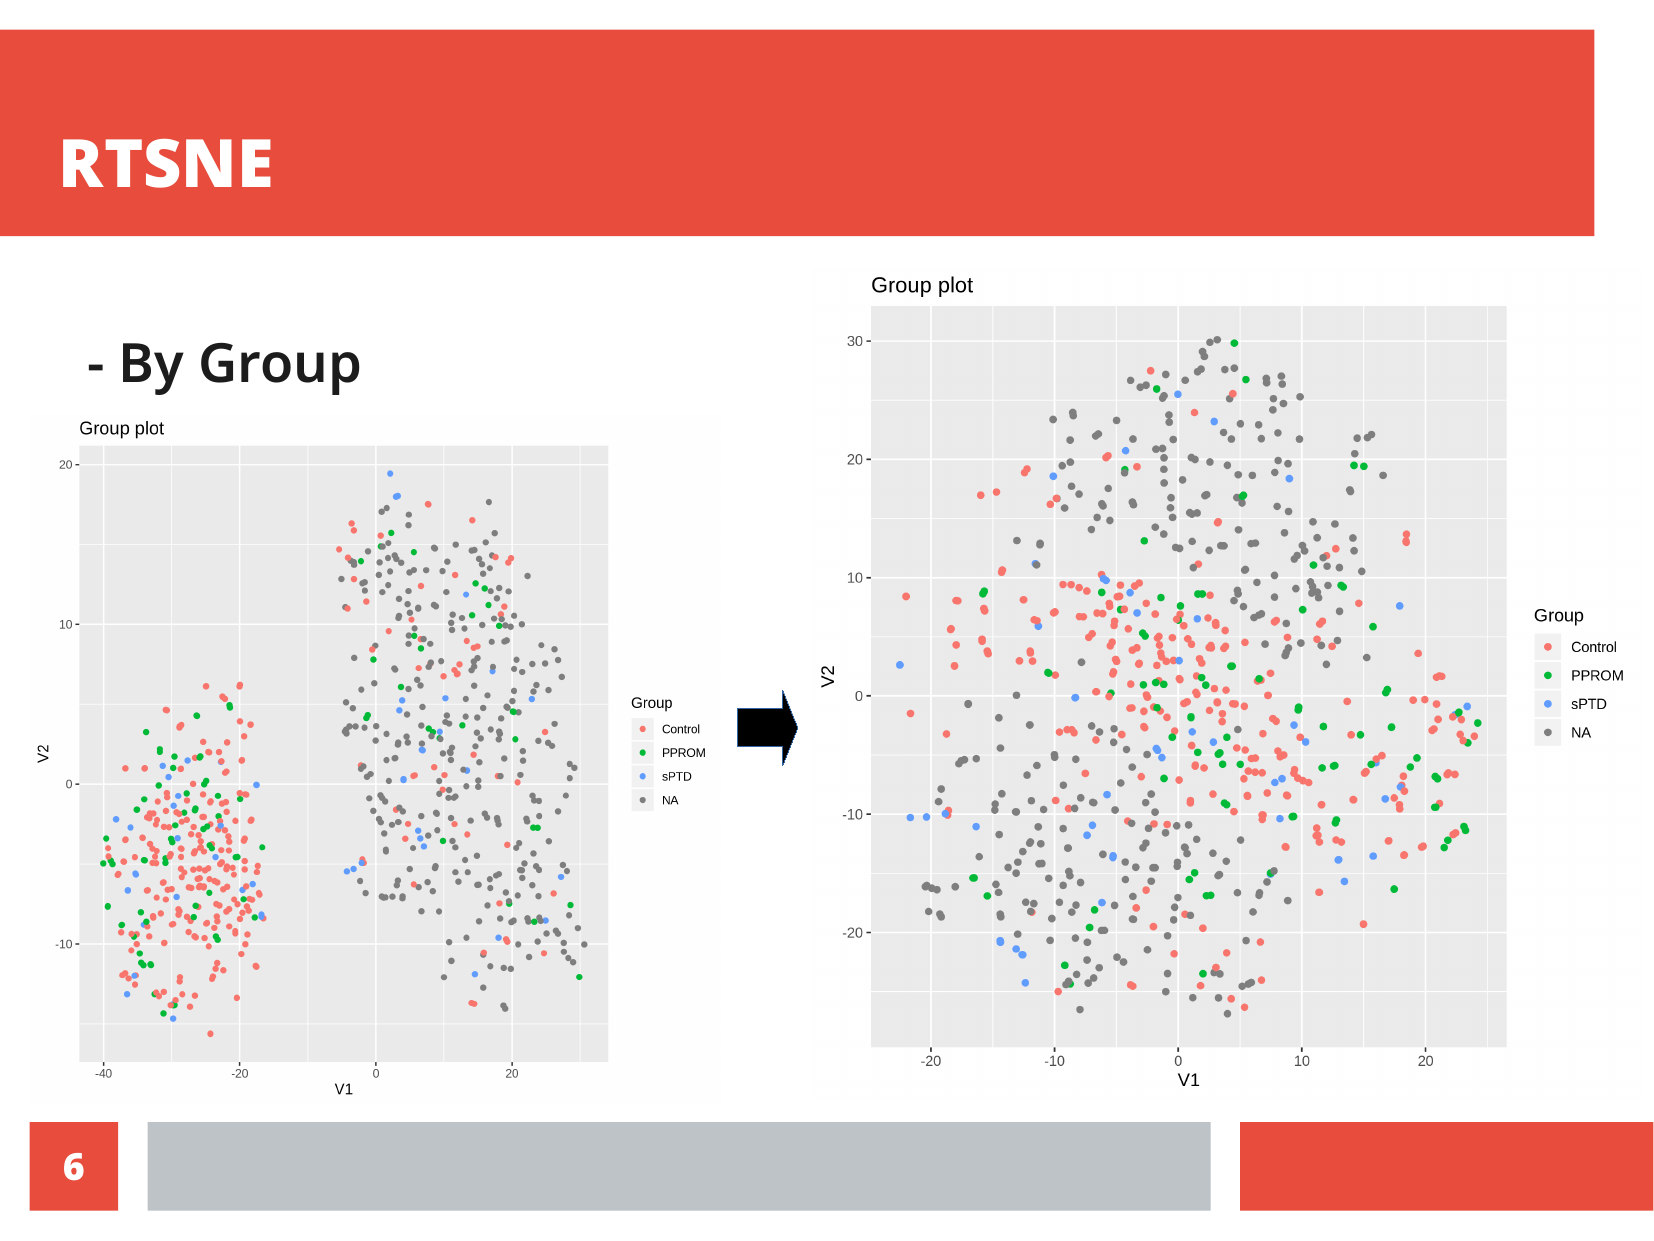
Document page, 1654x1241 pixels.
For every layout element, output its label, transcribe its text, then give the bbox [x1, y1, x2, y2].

list - By Group [59, 324, 812, 1093]
picture [812, 268, 1642, 1099]
text_box [737, 690, 798, 766]
title RTSNE [59, 59, 1595, 207]
picture [30, 414, 721, 1105]
